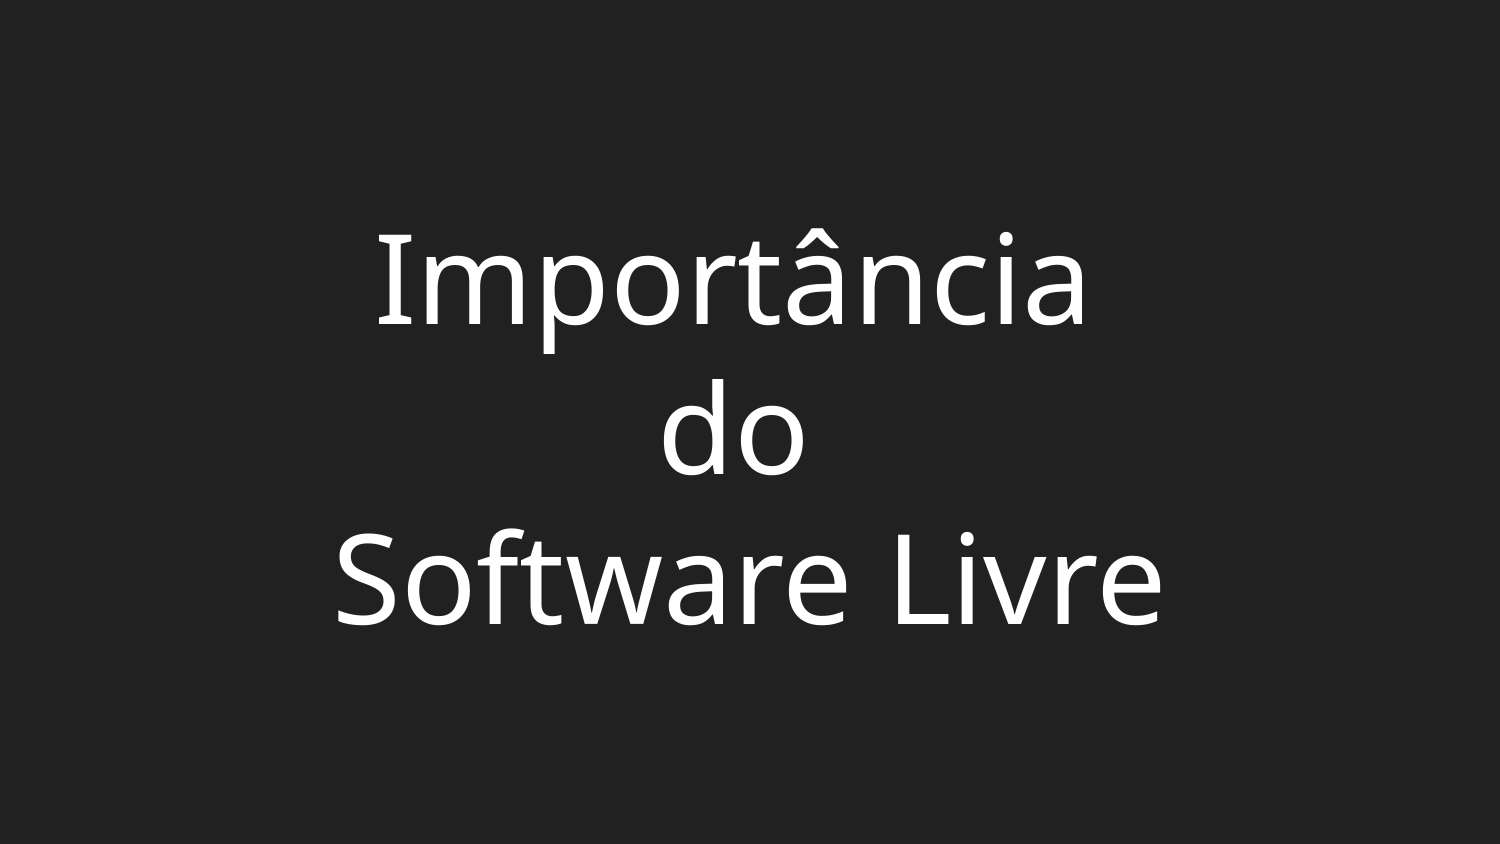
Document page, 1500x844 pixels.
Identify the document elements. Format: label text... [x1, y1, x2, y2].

title Importância do Software Livre [126, 184, 1374, 687]
